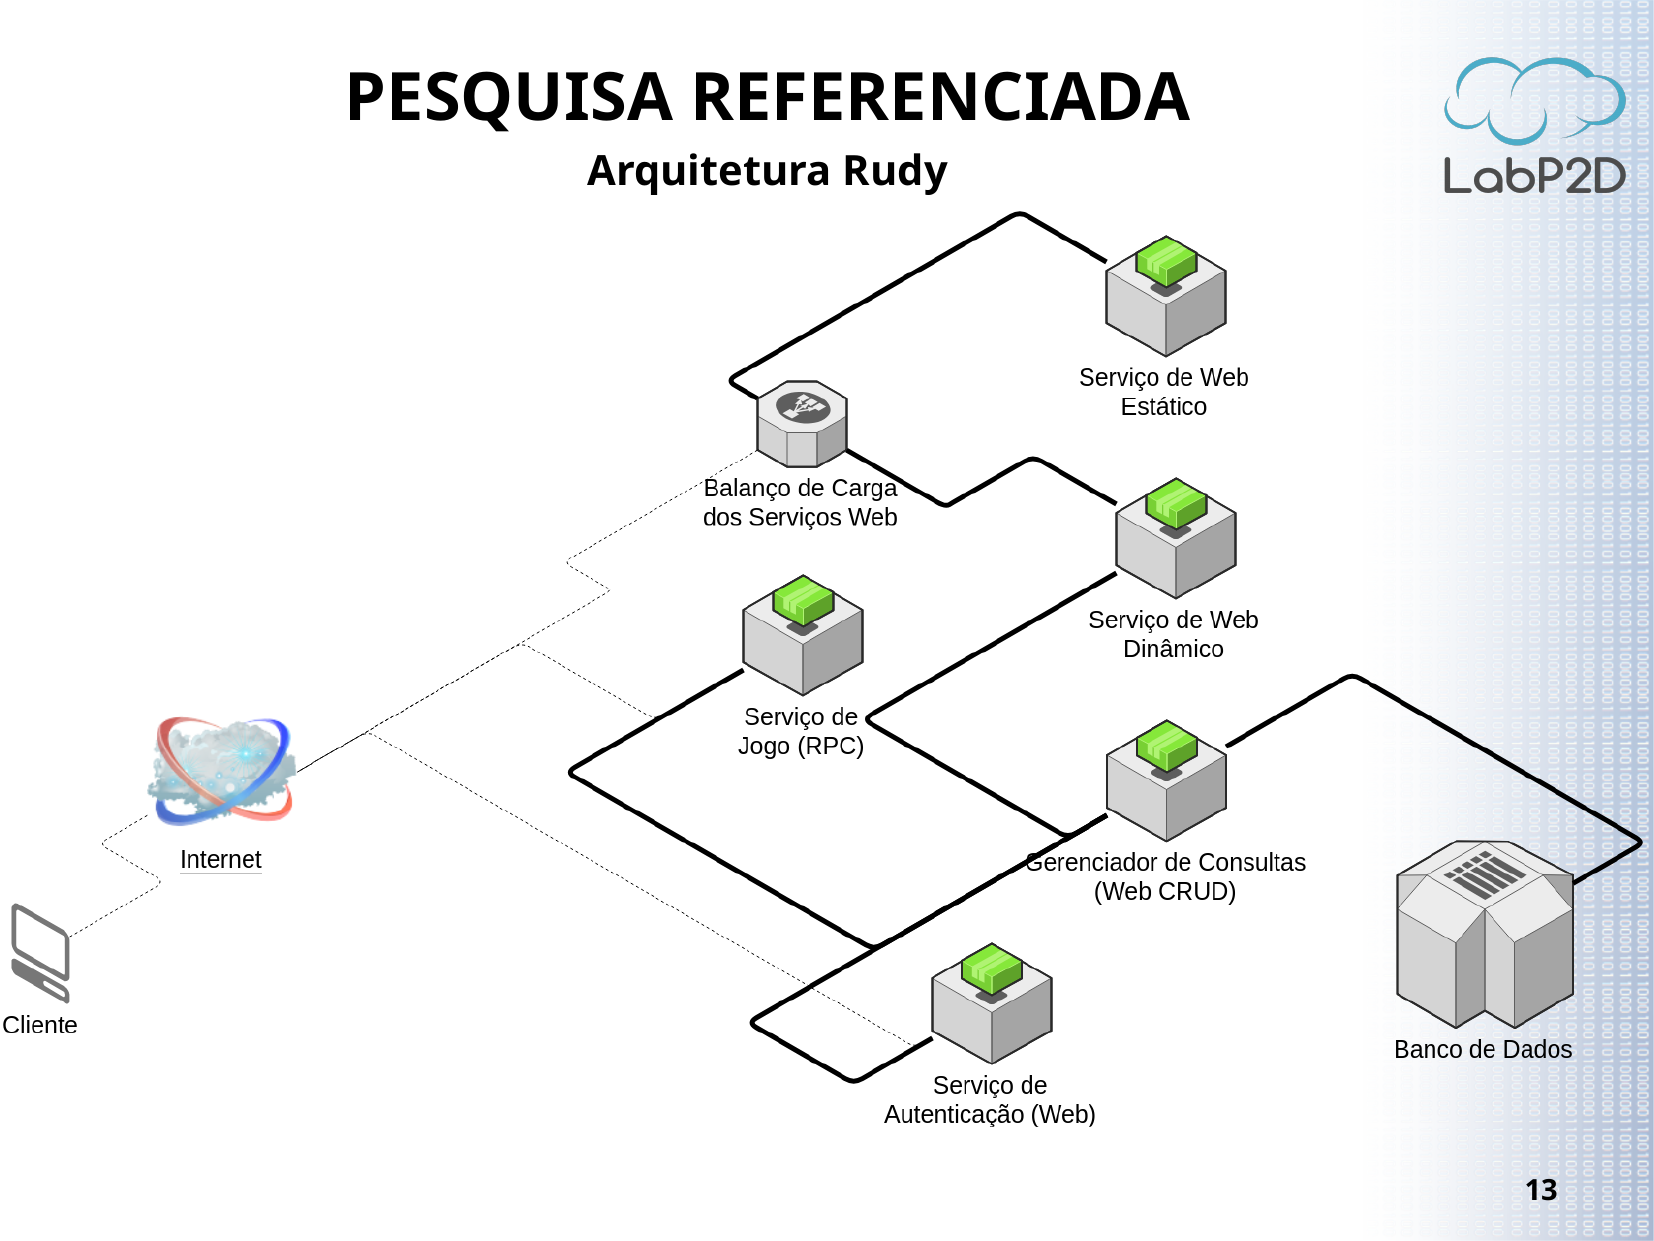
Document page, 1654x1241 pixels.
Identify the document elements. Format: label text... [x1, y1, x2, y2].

picture [2, 1, 1654, 1240]
title PESQUISA REFERENCIADA Arquitetura Rudy [82, 19, 1453, 209]
